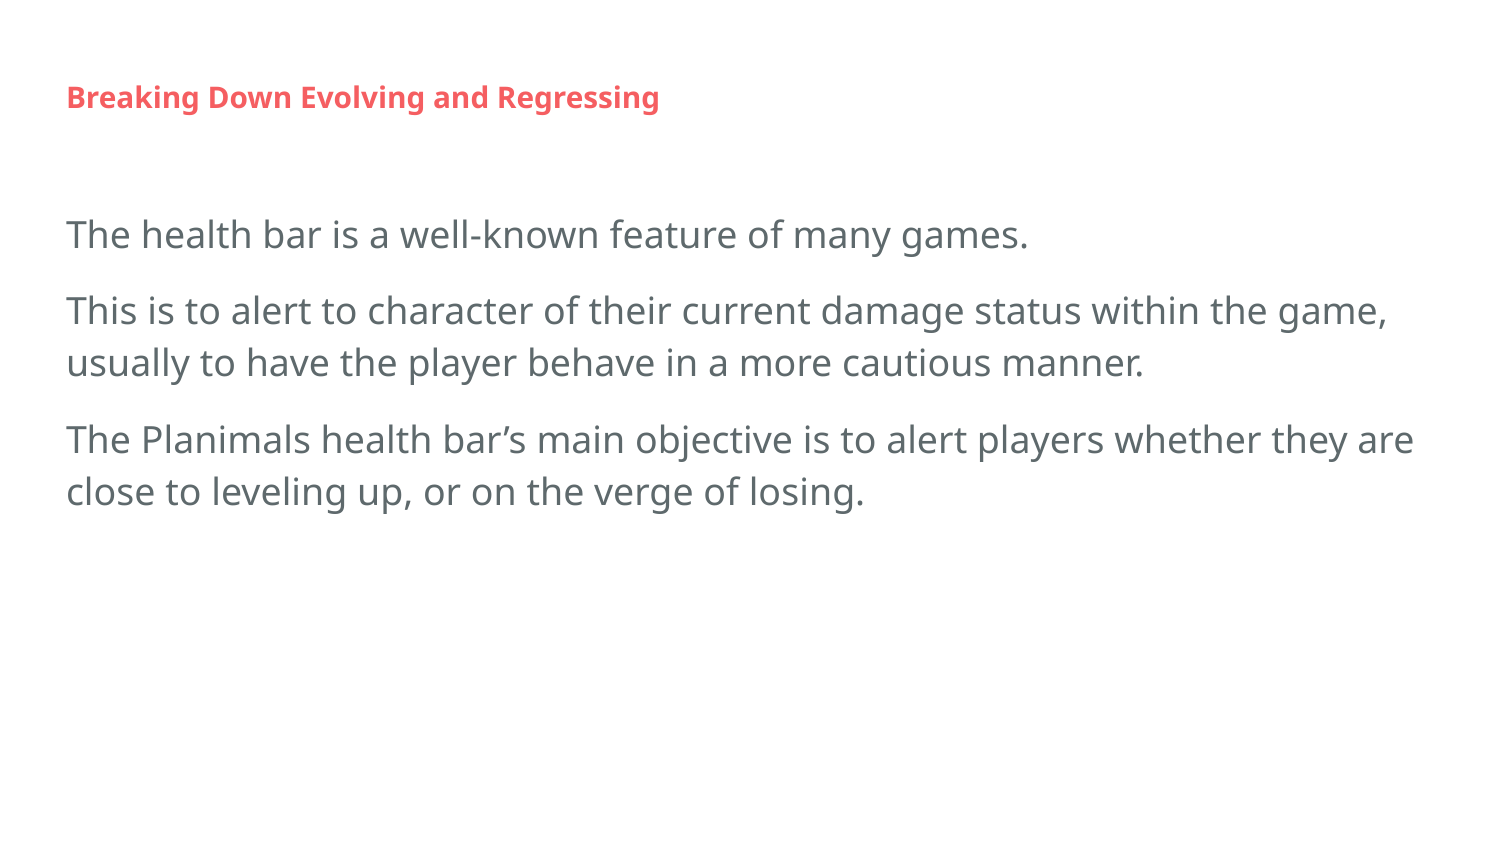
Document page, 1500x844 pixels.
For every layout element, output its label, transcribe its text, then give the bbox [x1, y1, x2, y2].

list The health bar is a well-known feature of many games. This is to alert to character of their current damage status within the game, usually to have the player behave in a more cautious manner. The Planimals health bar’s main objective is to alert players whether they are close to leveling up, or on the verge of losing. [51, 189, 1449, 750]
title Breaking Down Evolving and Regressing [51, 64, 1449, 167]
